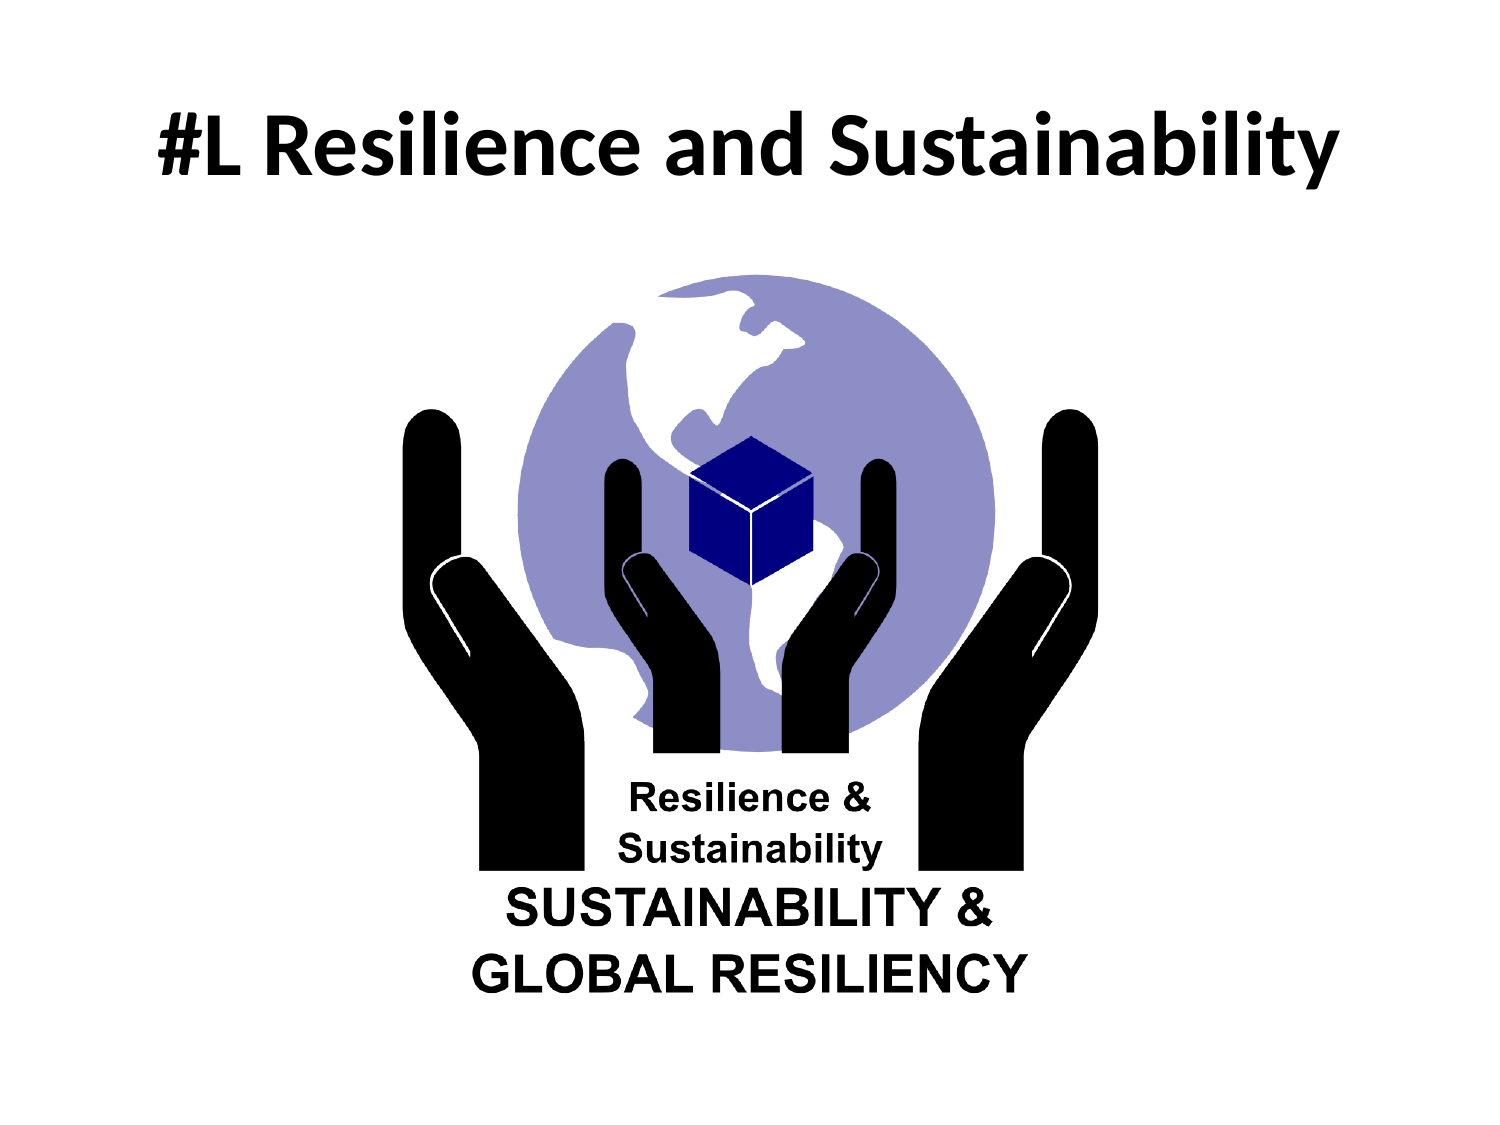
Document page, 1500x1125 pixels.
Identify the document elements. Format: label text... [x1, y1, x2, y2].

picture [390, 262, 1110, 1005]
title #L Resilience and Sustainability [75, 45, 1425, 233]
